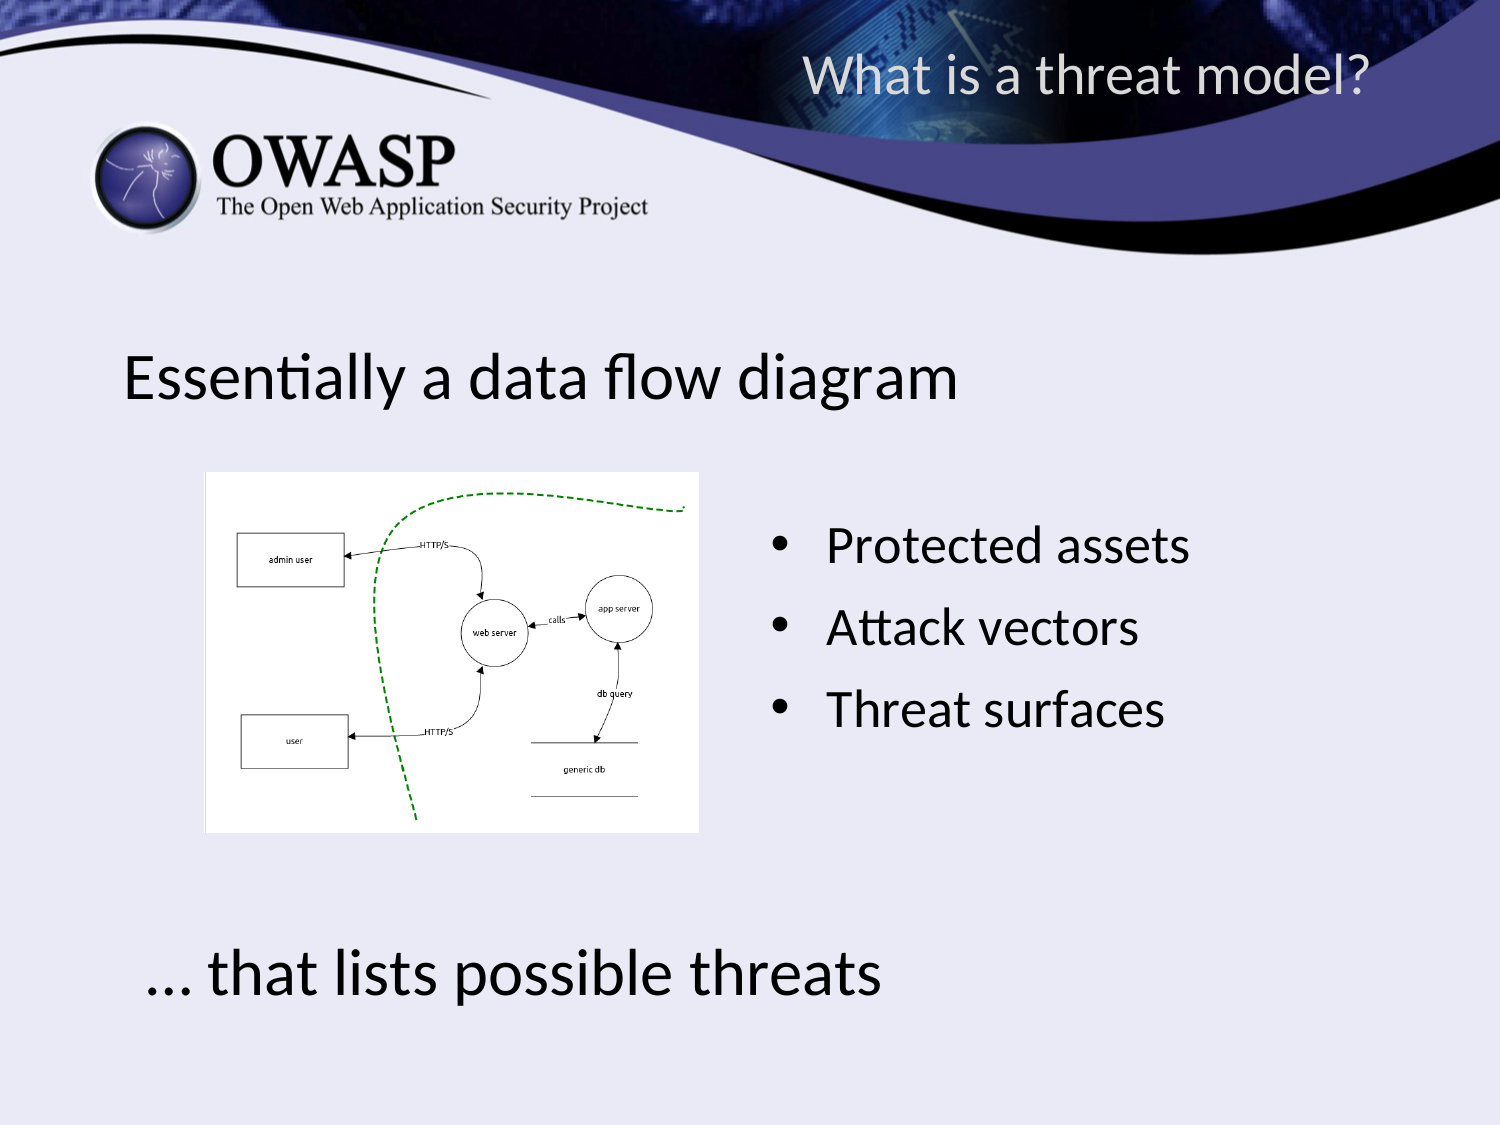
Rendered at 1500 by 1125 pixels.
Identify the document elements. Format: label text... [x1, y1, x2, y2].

picture [0, 0, 1500, 1125]
list … that lists possible threats [75, 921, 1382, 1017]
title What is a threat model? [699, 0, 1476, 149]
list Essentially a data flow diagram [108, 324, 1406, 426]
list Protected assets Attack vectors Threat surfaces [755, 502, 1359, 863]
list [75, 262, 734, 638]
